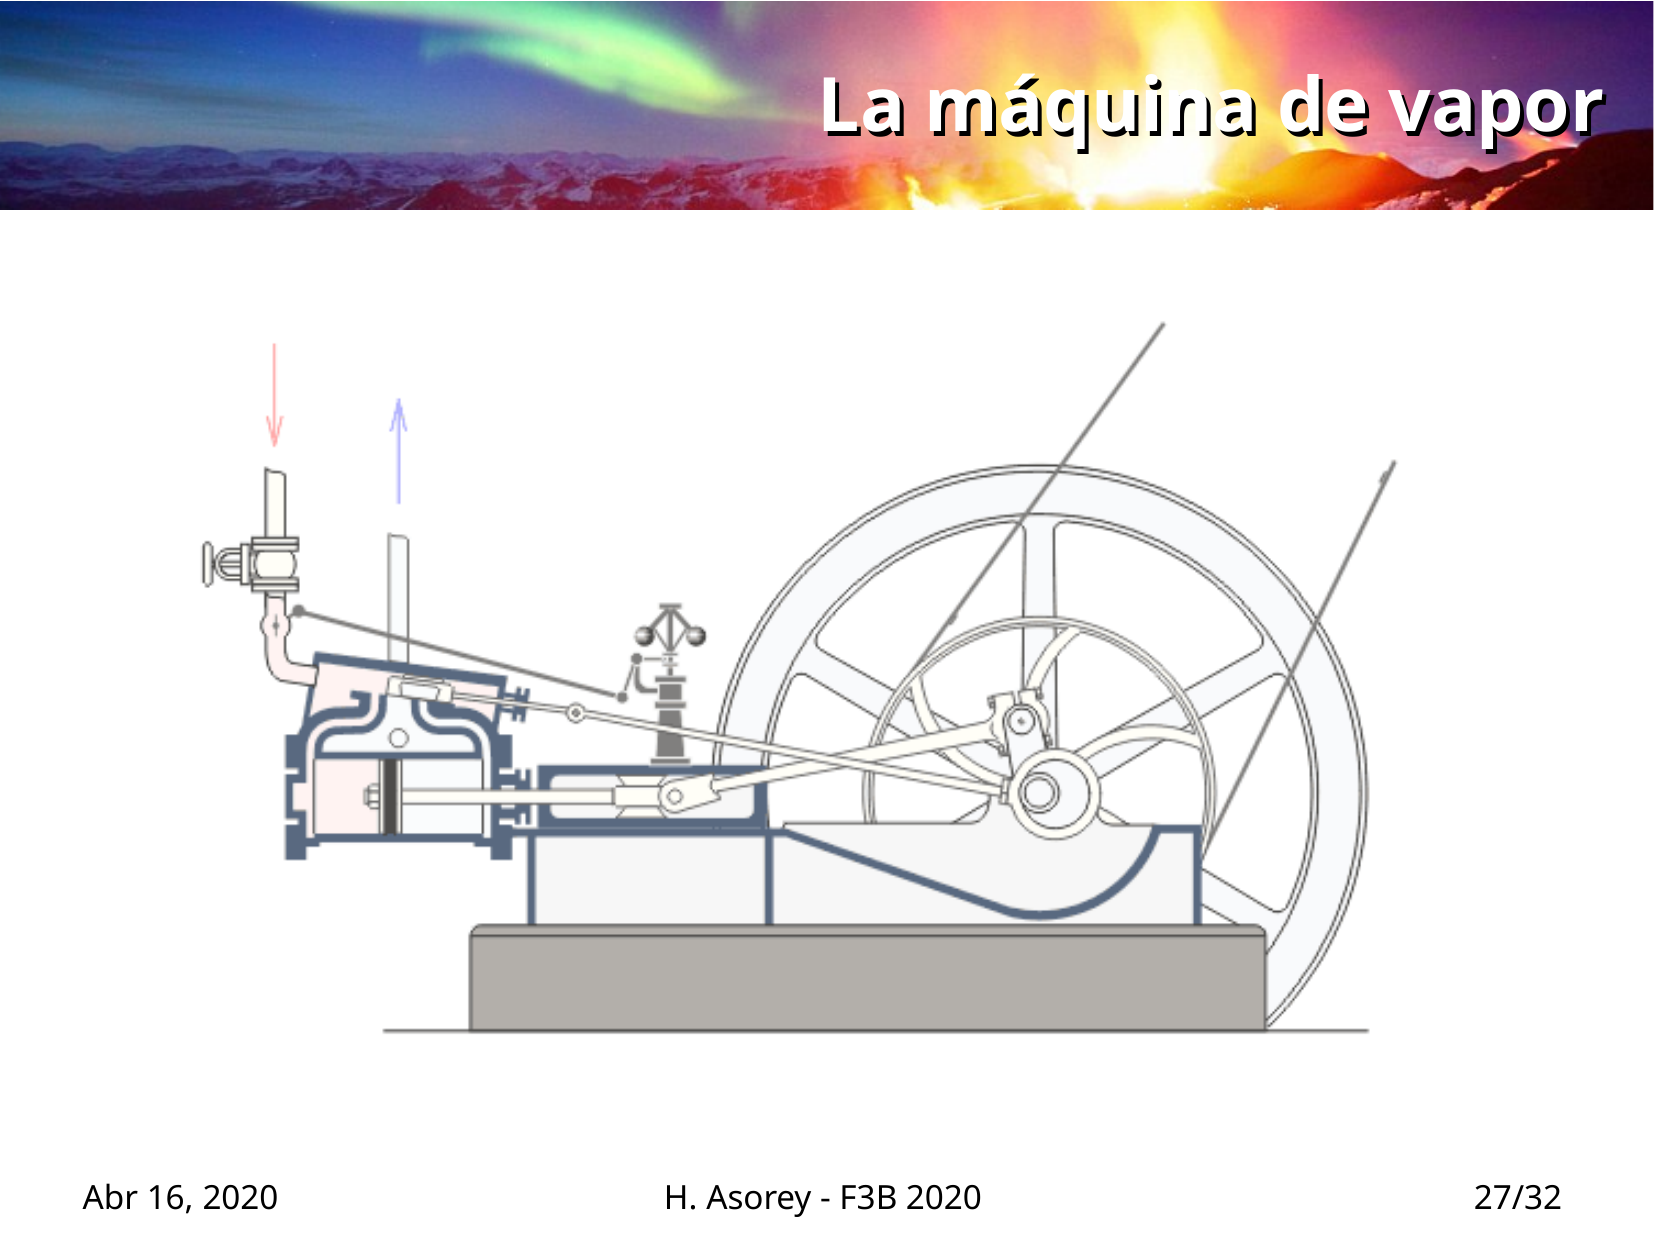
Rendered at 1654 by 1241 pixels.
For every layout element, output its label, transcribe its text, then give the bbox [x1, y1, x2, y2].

picture [133, 254, 1517, 1156]
title La máquina de vapor [45, 15, 1606, 191]
picture [0, 1, 1654, 210]
